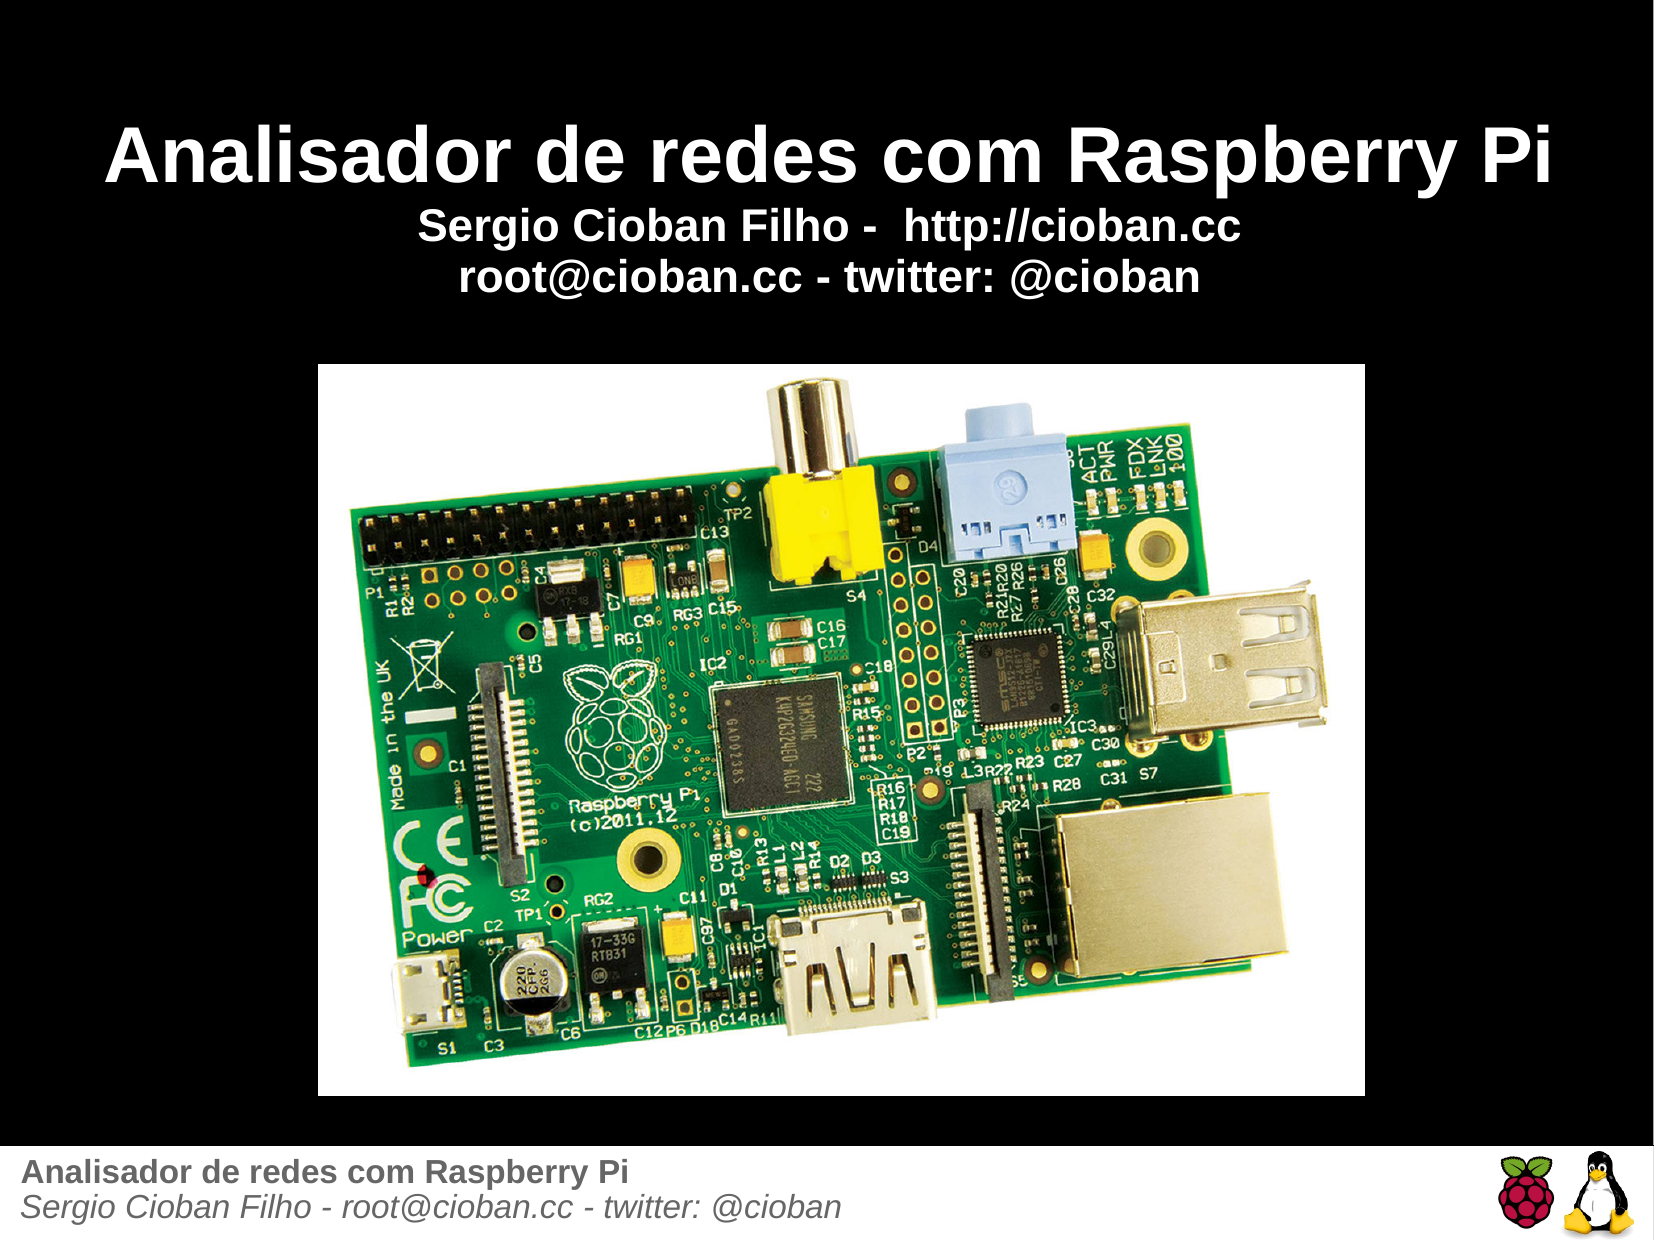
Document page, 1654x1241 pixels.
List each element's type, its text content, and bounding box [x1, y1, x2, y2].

picture [318, 364, 1365, 1096]
title Analisador de redes com Raspberry Pi Sergio Cioban Filho - http://cioban.cc root@cioban.cc - twitter: @cioban [17, 103, 1642, 311]
picture [1476, 1147, 1634, 1240]
